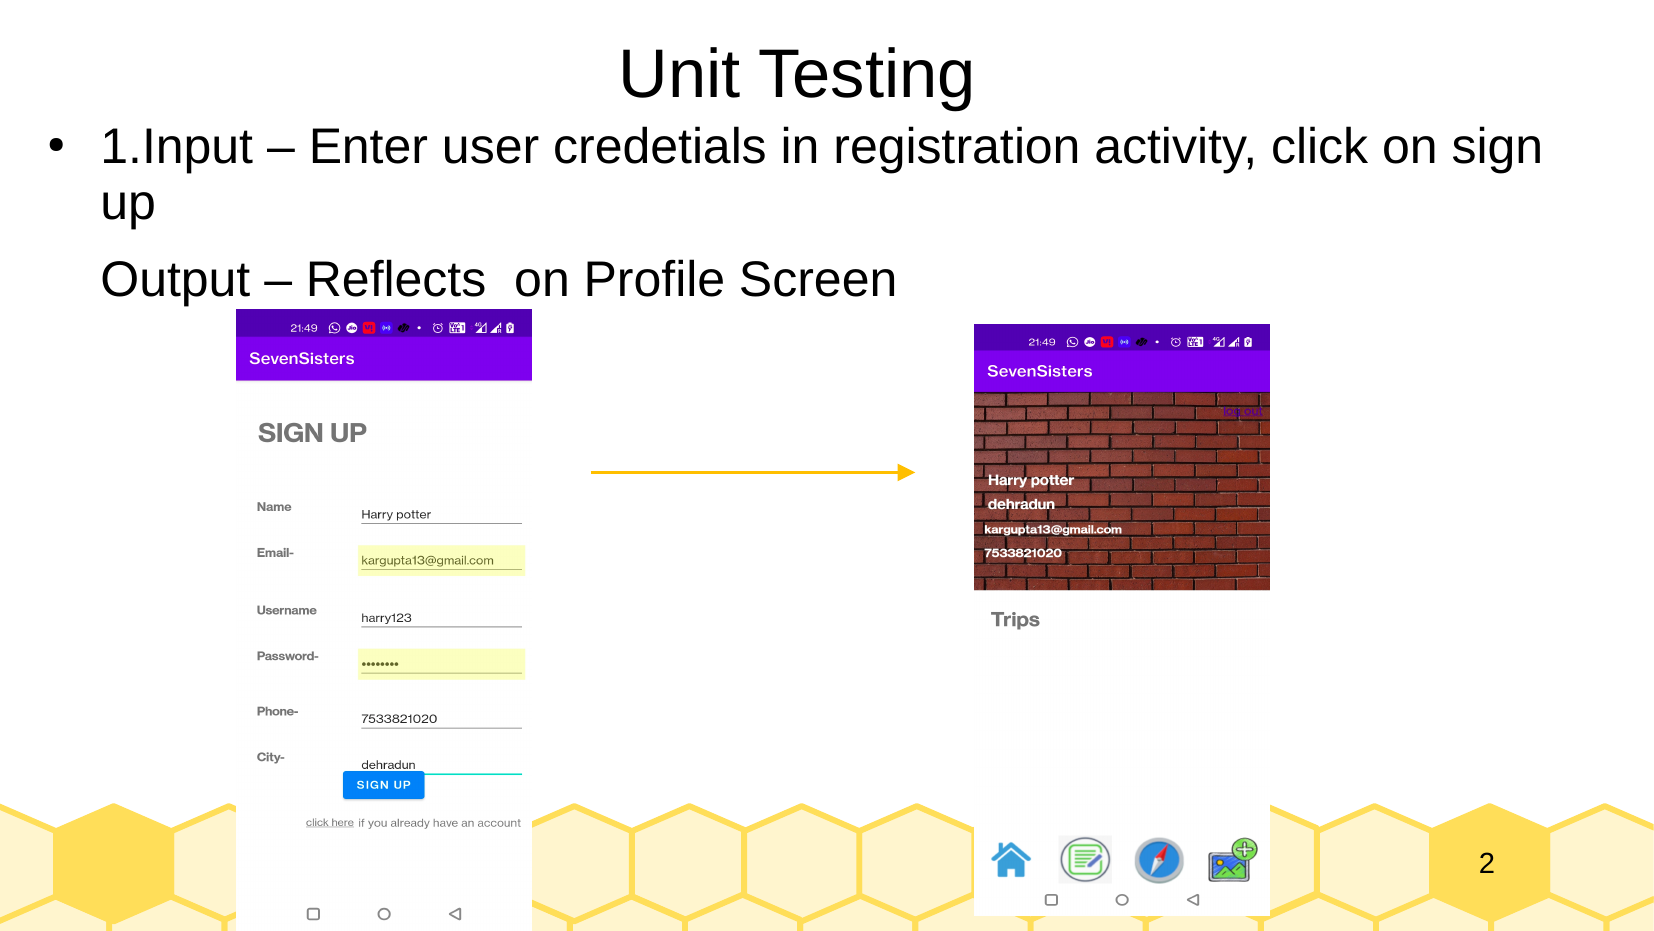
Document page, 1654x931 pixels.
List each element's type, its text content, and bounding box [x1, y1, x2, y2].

title Unit Testing [59, 0, 1536, 118]
picture [974, 324, 1270, 916]
list 1.Input – Enter user credetials in registration activity, click on sign up Output – Reflects on Profile Screen [29, 118, 1565, 886]
picture [236, 309, 532, 931]
